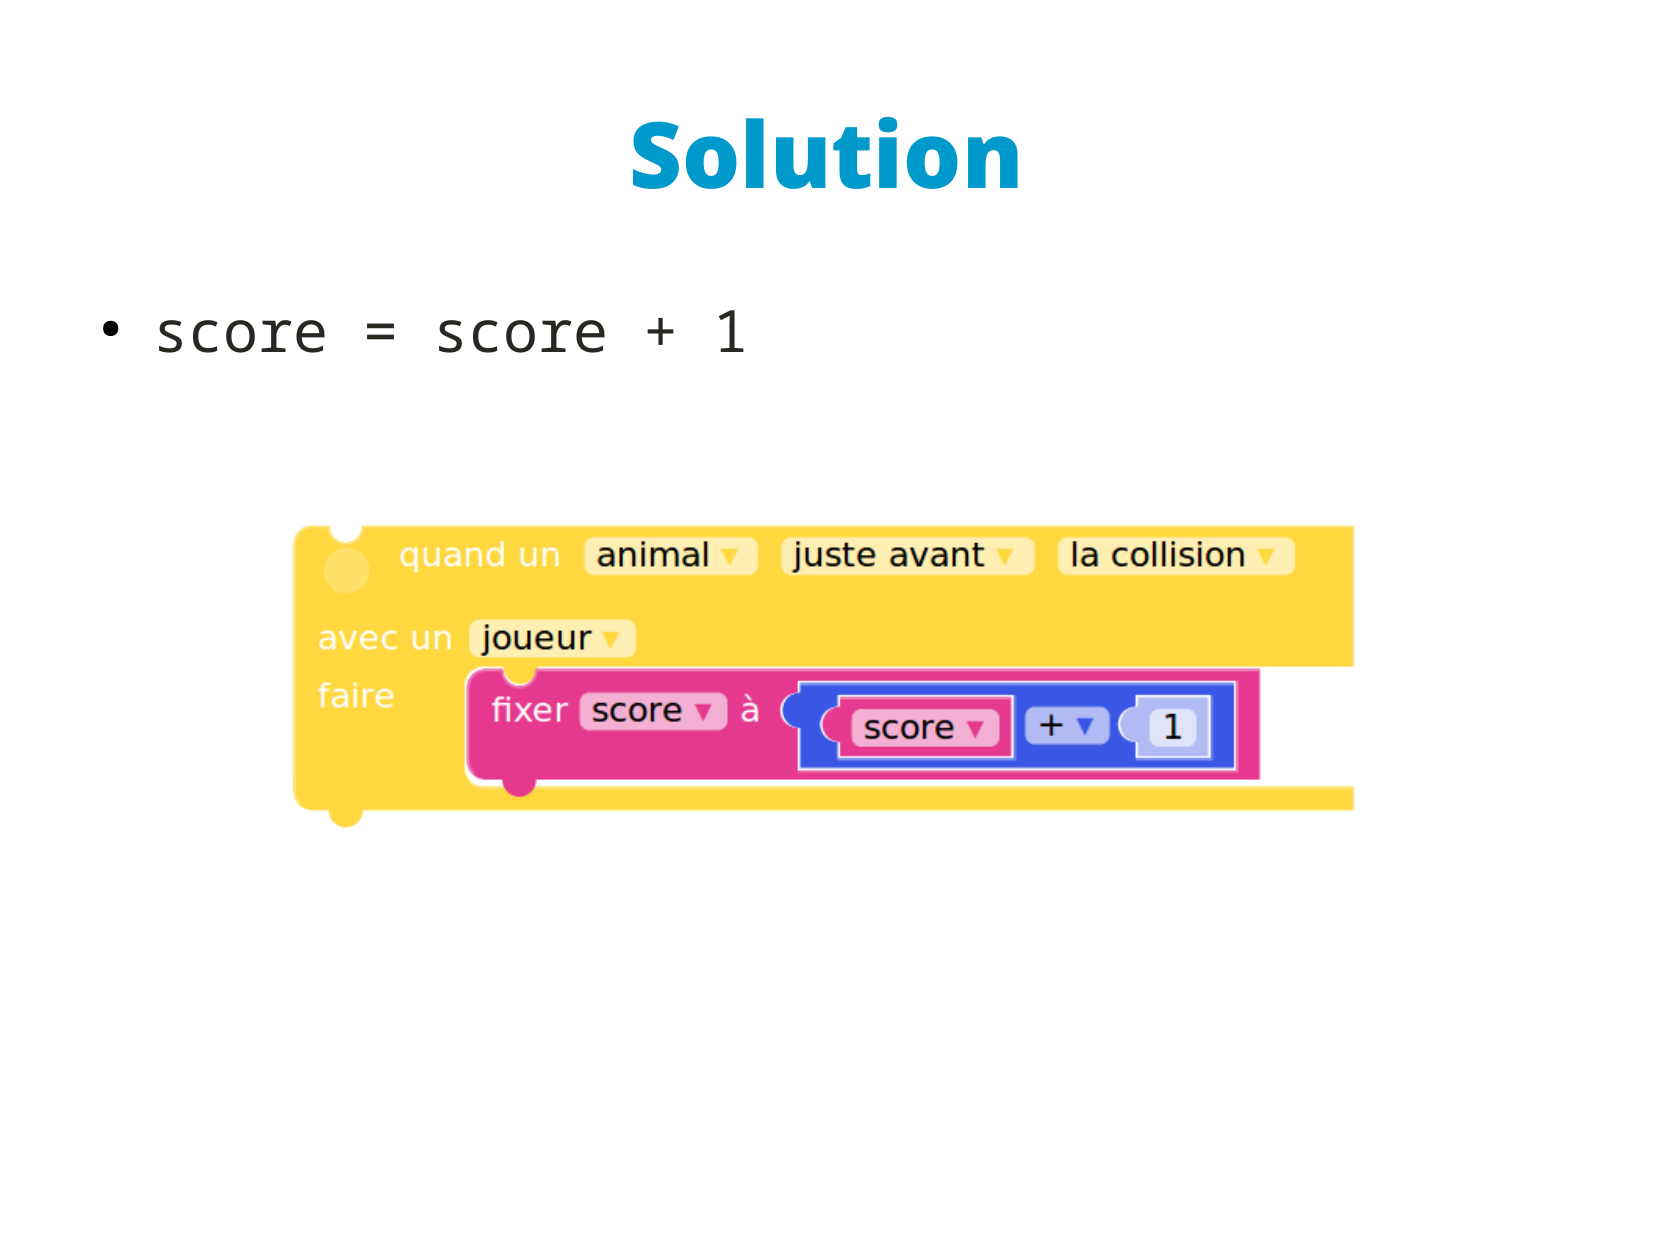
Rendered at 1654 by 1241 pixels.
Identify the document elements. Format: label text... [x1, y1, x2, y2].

title Solution [82, 49, 1571, 257]
picture [279, 507, 1375, 838]
list score = score + 1 [82, 290, 1571, 1010]
